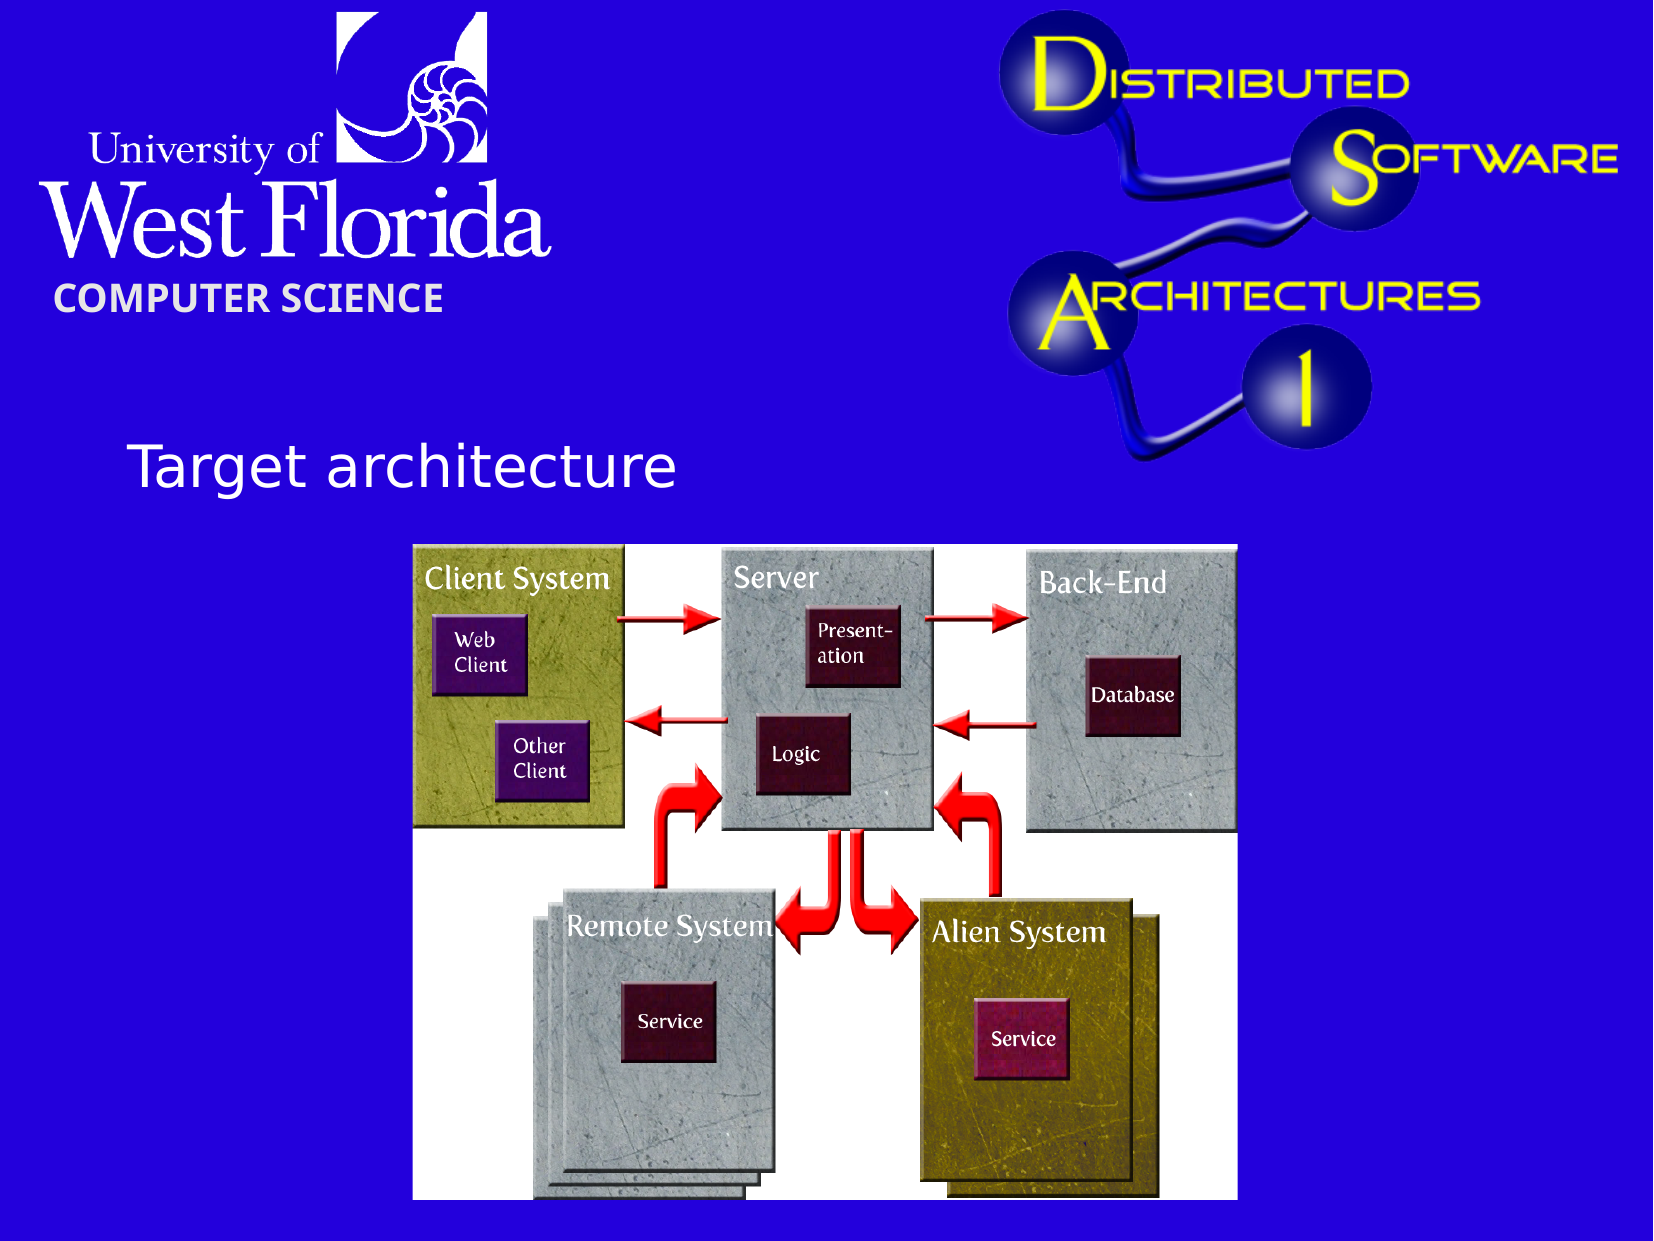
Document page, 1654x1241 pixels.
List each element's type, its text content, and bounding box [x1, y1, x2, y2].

text_box COMPUTER SCIENCE [37, 262, 563, 334]
picture [37, 0, 559, 262]
picture [412, 544, 1238, 1201]
text_box Target architecture [112, 426, 1051, 526]
picture [910, 0, 1653, 506]
